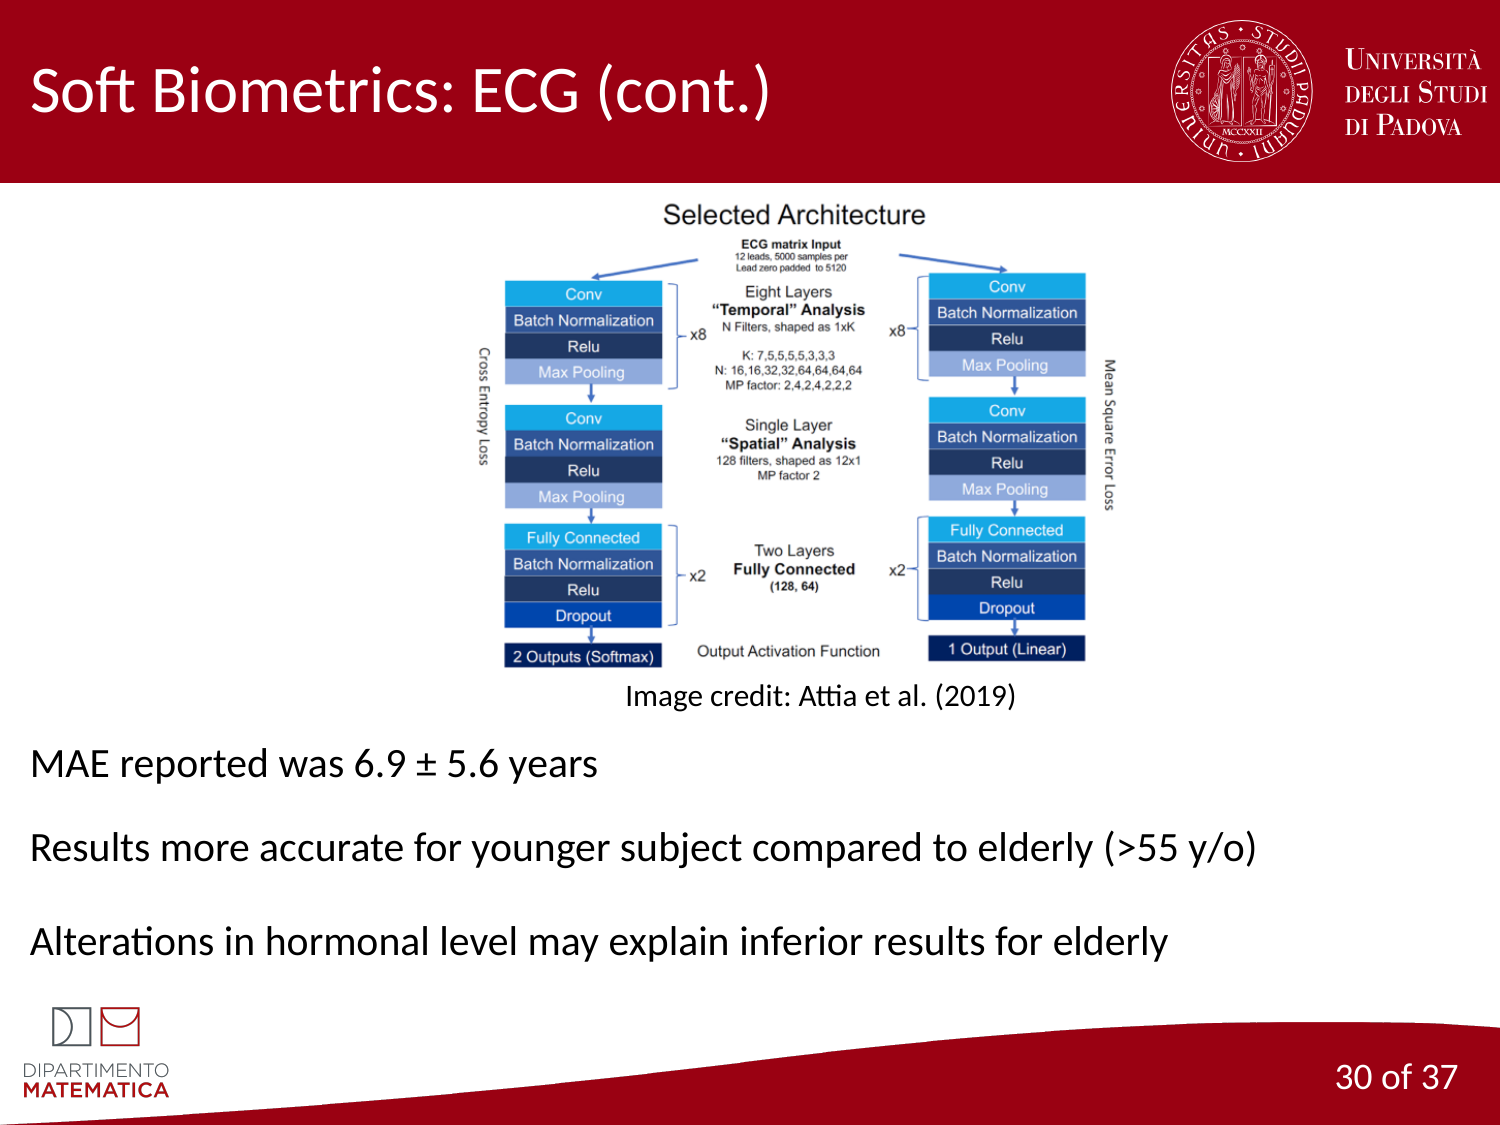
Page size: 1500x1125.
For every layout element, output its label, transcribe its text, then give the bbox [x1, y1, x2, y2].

title Soft Biometrics: ECG (cont.) [0, 0, 1159, 183]
text_box Alterations in hormonal level may explain inferior results for elderly [15, 917, 1276, 980]
slide_number 30 of 37 [1136, 1044, 1474, 1104]
text_box Results more accurate for younger subject compared to elderly (>55 y/o) [15, 822, 1276, 886]
text_box MAE reported was 6.9 ± 5.6 years [15, 738, 676, 814]
picture [465, 189, 1130, 685]
text_box Image credit: Attia et al. (2019) [491, 675, 1152, 722]
picture [1171, 20, 1487, 162]
picture [0, 1007, 1500, 1125]
